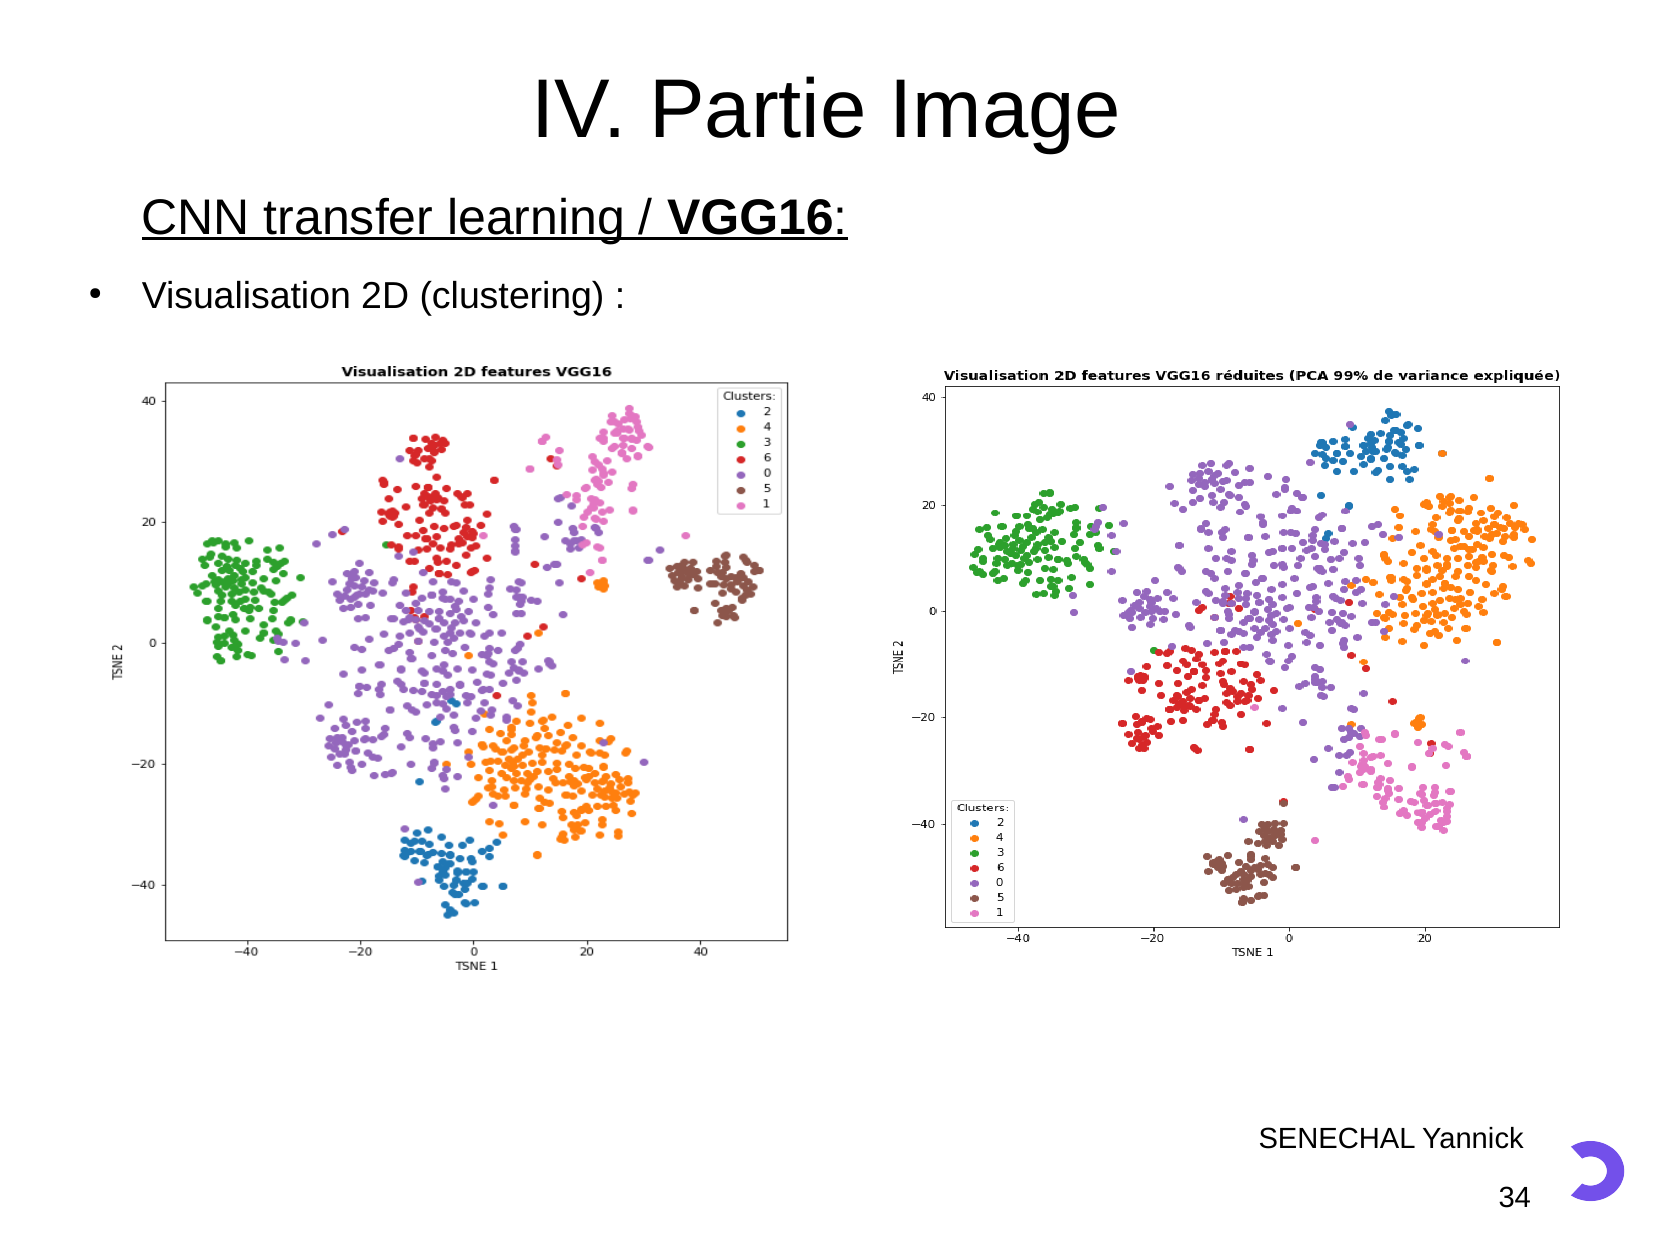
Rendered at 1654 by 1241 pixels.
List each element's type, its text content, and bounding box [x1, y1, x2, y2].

picture [874, 366, 1567, 957]
title IV. Partie Image [82, 5, 1571, 213]
picture [1539, 1125, 1642, 1217]
list CNN transfer learning / VGG16: Visualisation 2D (clustering) : [70, 189, 1560, 1106]
picture [105, 366, 792, 973]
